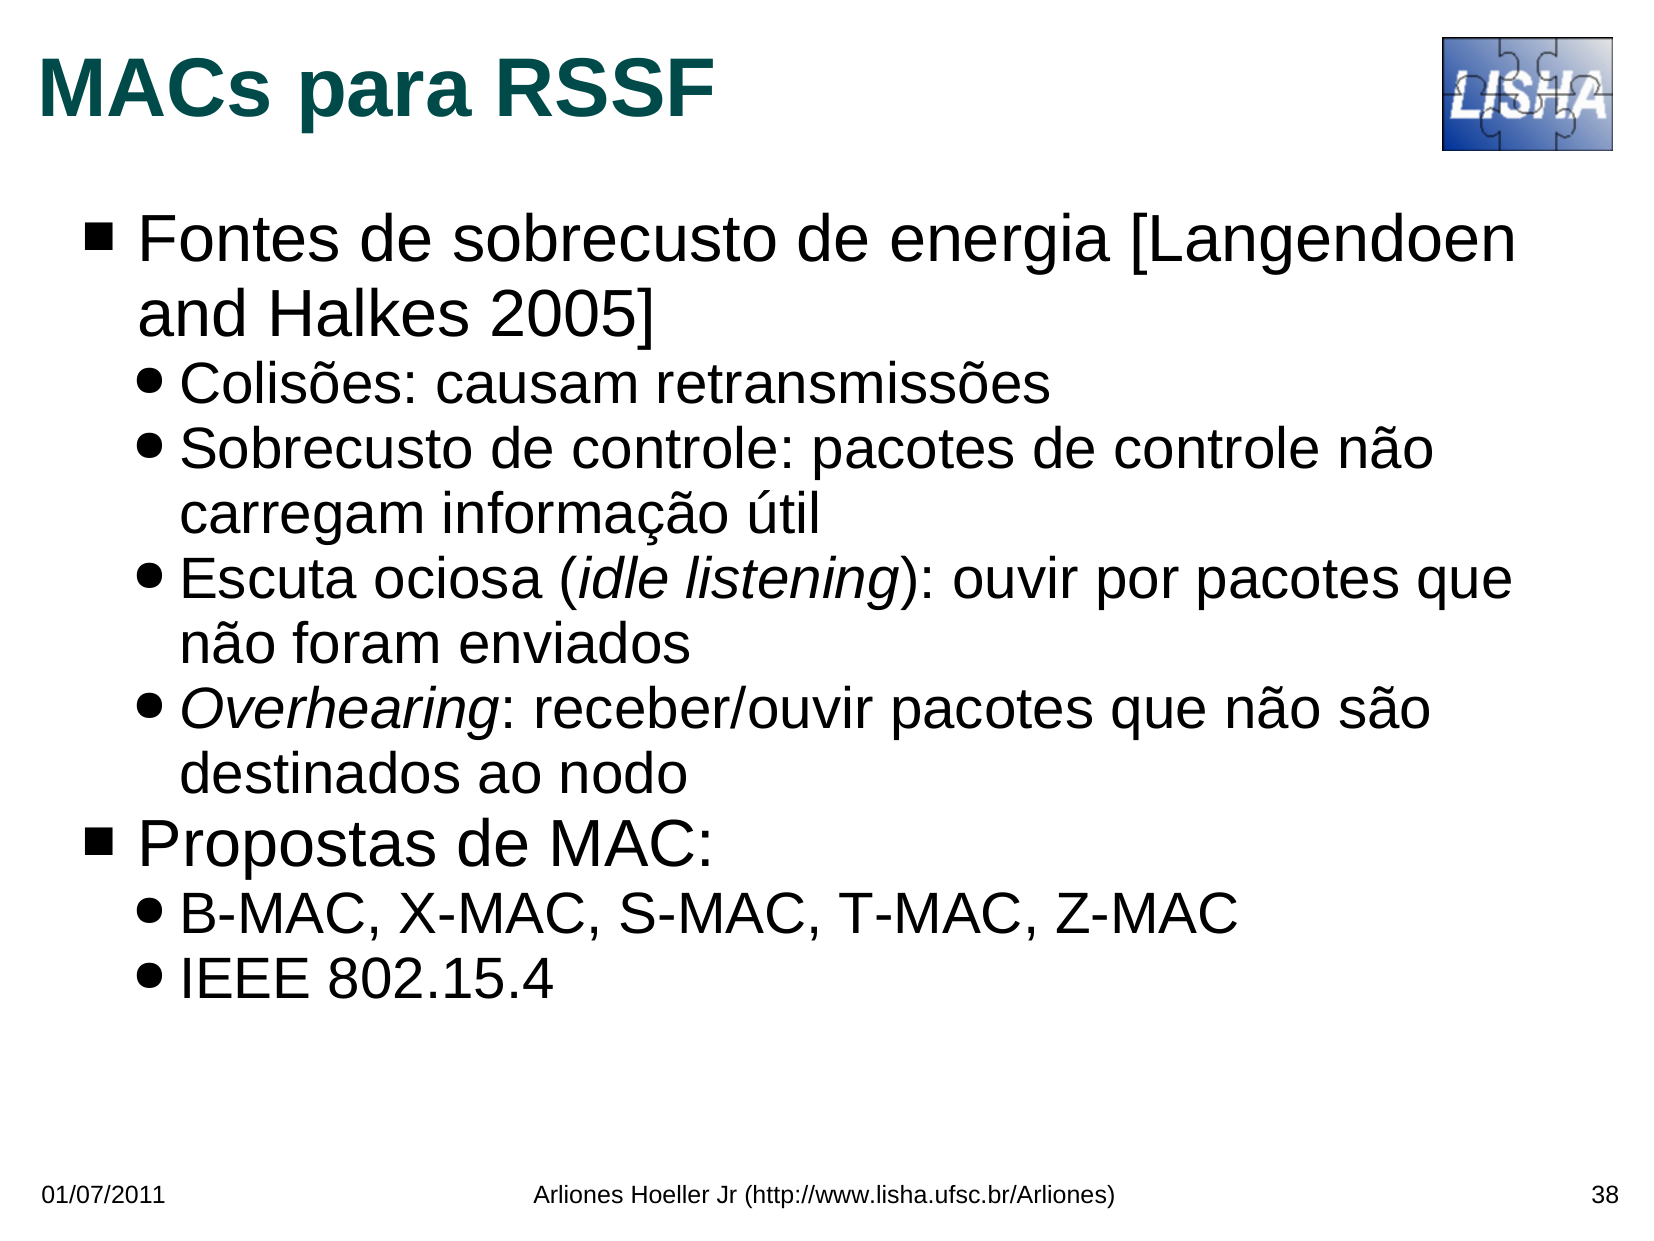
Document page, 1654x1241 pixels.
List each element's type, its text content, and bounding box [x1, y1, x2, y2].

picture [1442, 37, 1613, 151]
list Fontes de sobrecusto de energia [Langendoen and Halkes 2005] Colisões: causam retransmissões Sobrecusto de controle: pacotes de controle não carregam informação útil Escuta ociosa (idle listening): ouvir por pacotes que não foram enviados Overhearing: receber/ouvir pacotes que não são destinados ao nodo Propostas de MAC: B-MAC, X-MAC, S-MAC, T-MAC, Z-MAC IEEE 802.15.4 [37, 201, 1613, 1139]
title MACs para RSSF [37, 37, 1426, 151]
